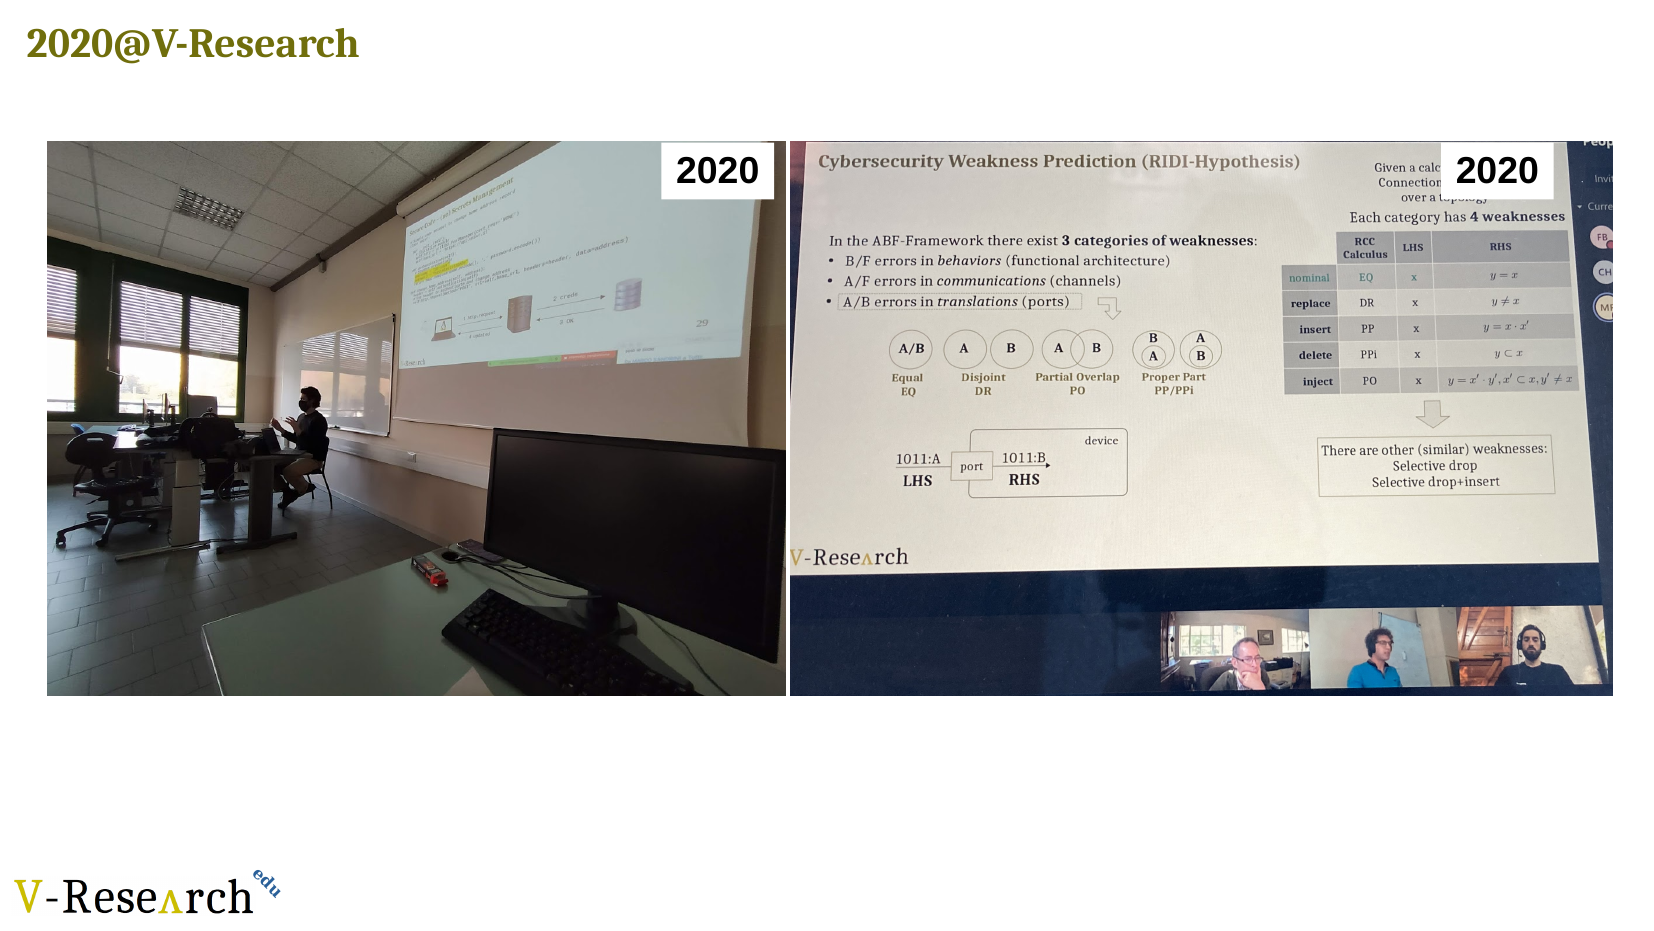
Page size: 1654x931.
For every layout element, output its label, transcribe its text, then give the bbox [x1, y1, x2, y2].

text_box 2020@V-Research [11, 12, 1193, 77]
picture [47, 141, 786, 696]
picture [790, 141, 1613, 696]
picture [11, 876, 255, 916]
text_box edu [222, 847, 333, 931]
text_box 2020 [661, 142, 775, 200]
text_box 2020 [1441, 142, 1554, 200]
